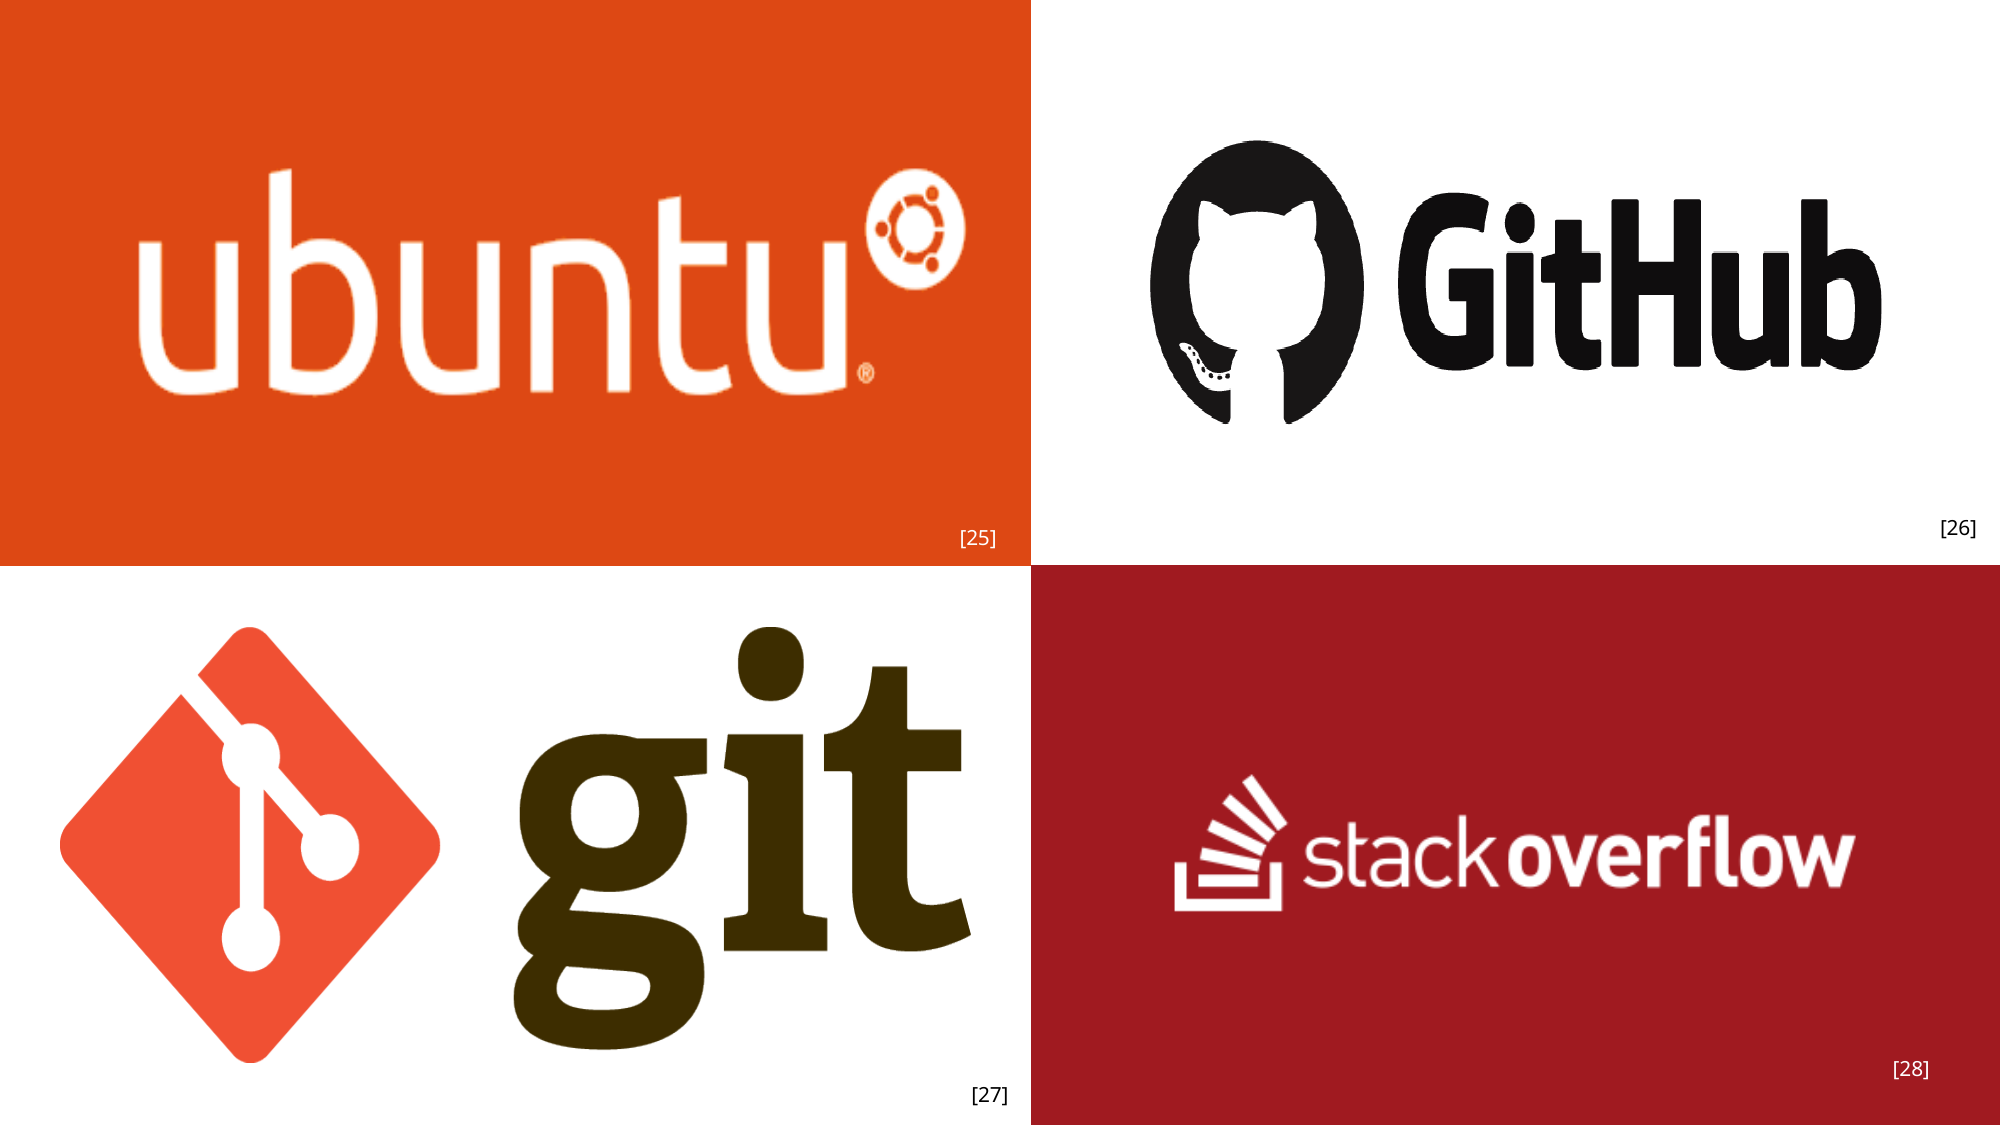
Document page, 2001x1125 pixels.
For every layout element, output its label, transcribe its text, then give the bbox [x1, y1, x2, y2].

title [28] [1877, 1051, 1973, 1085]
title [26] [1925, 510, 2000, 544]
title [25] [944, 519, 1040, 553]
title [27] [956, 1076, 1052, 1111]
picture [60, 627, 971, 1063]
picture [0, 0, 2000, 1125]
